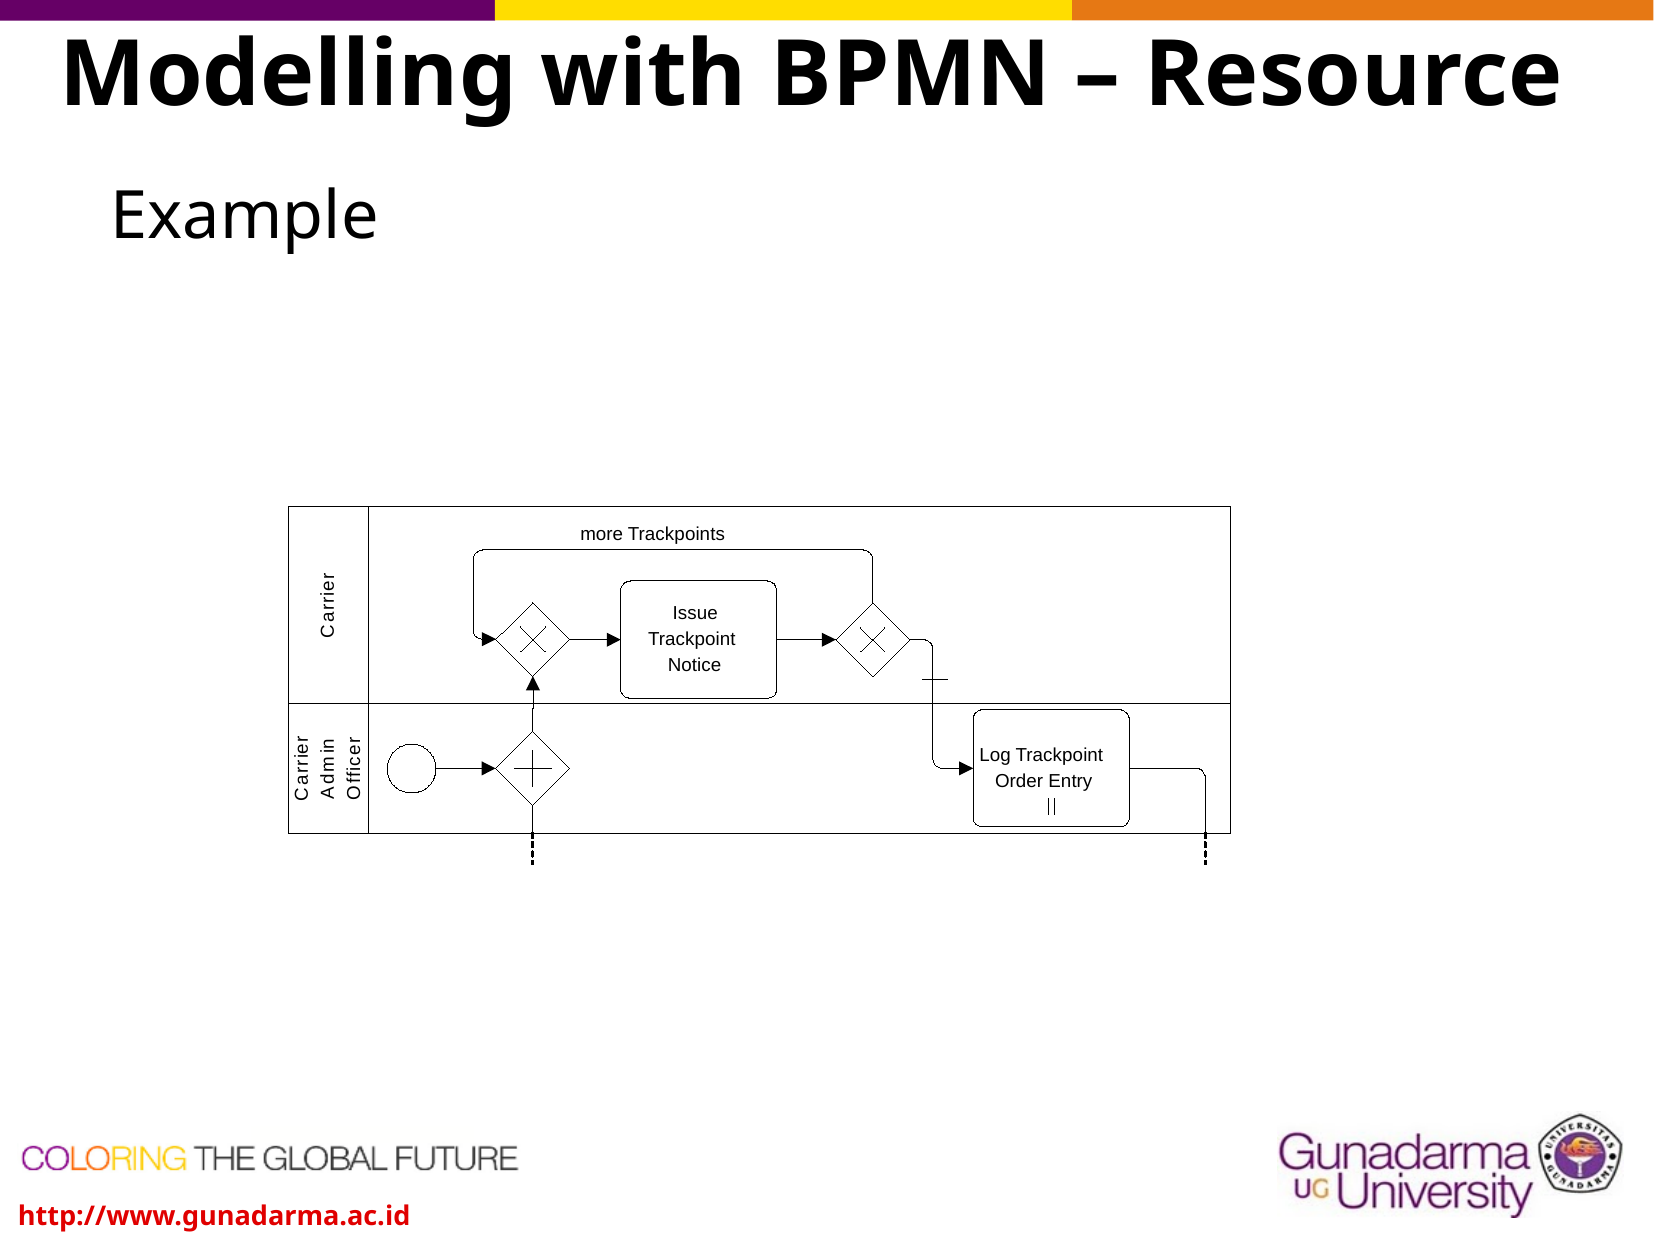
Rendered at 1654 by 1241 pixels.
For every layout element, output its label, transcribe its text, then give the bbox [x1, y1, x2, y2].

text_box O [341, 785, 364, 801]
title Modelling with BPMN – Resource [0, 0, 1654, 139]
text_box Trackpoint [648, 626, 736, 650]
text_box i [341, 767, 364, 772]
text_box Notice [667, 653, 722, 676]
text_box f [341, 772, 364, 778]
text_box r [315, 596, 338, 604]
text_box r [315, 573, 338, 580]
text_box Issue [672, 600, 724, 624]
picture [17, 1126, 529, 1189]
text_box r [341, 737, 364, 744]
text_box more Trackpoints [580, 521, 725, 545]
text_box [959, 710, 1129, 826]
text_box f [341, 778, 364, 784]
text_box d [315, 773, 338, 785]
text_box r [315, 604, 338, 611]
text_box e [341, 744, 364, 756]
text_box [481, 602, 570, 691]
text_box r [289, 736, 312, 743]
text_box m [315, 756, 338, 773]
text_box Order Entry [995, 768, 1093, 792]
text_box [821, 603, 910, 676]
text_box [606, 581, 777, 698]
text_box C [315, 624, 338, 639]
text_box a [315, 611, 338, 623]
text_box i [315, 592, 338, 596]
text_box a [289, 774, 312, 786]
text_box n [315, 738, 338, 750]
text_box [387, 744, 436, 792]
text_box A [315, 786, 338, 800]
text_box [481, 731, 570, 805]
list Example [80, 164, 1543, 1126]
text_box r [289, 767, 312, 774]
text_box c [341, 756, 364, 767]
text_box r [289, 760, 312, 767]
text_box e [315, 580, 338, 592]
text_box Log Trackpoint [979, 742, 1104, 765]
text_box i [289, 755, 312, 759]
text_box C [289, 787, 312, 802]
text_box i [315, 750, 338, 755]
picture [1277, 1111, 1624, 1218]
text_box e [289, 743, 312, 755]
